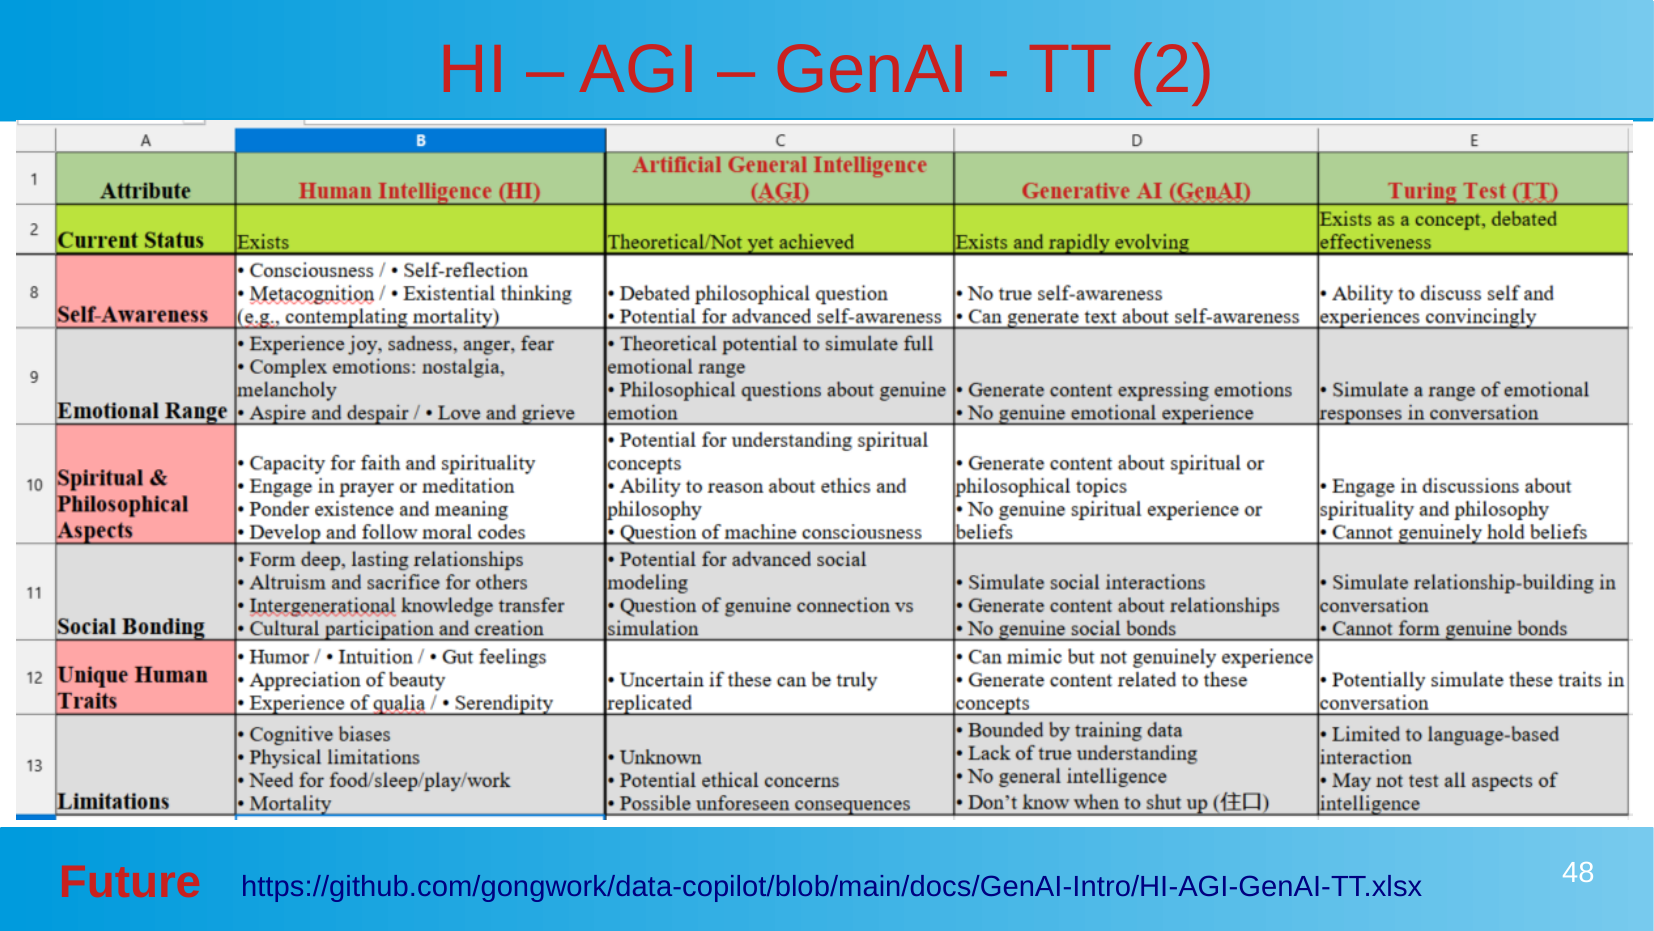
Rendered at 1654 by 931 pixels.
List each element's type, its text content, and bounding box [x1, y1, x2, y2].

picture [16, 121, 1633, 820]
text_box https://github.com/gongwork/data-copilot/blob/main/docs/GenAI-Intro/HI-AGI-GenAI-TT.xlsx [226, 862, 1463, 919]
title HI – AGI – GenAI - TT (2) [59, 29, 1595, 108]
